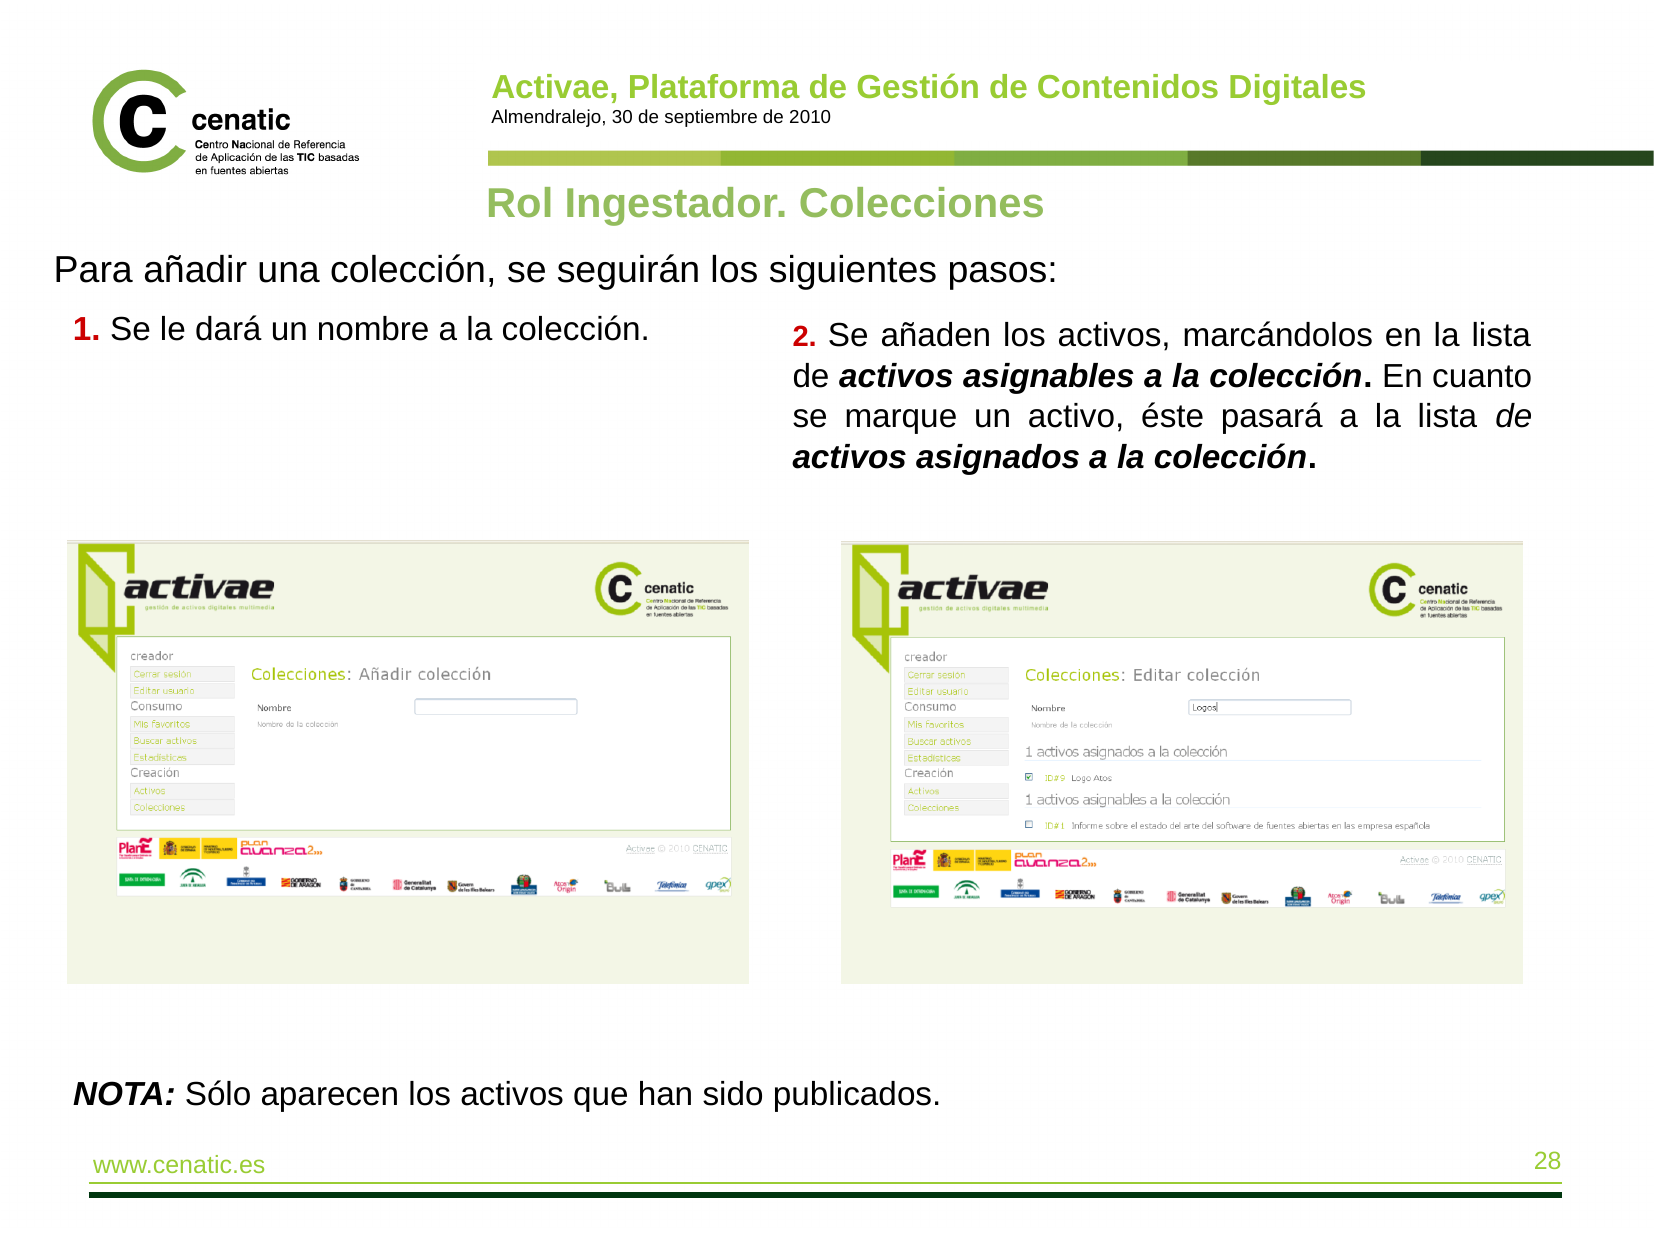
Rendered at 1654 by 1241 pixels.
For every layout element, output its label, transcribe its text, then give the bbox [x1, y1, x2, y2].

text_box Para añadir una colección, se seguirán los siguientes pasos: [36, 236, 1409, 299]
title Rol Ingestador. Colecciones [486, 177, 1571, 228]
text_box Se le dará un nombre a la colección. NOTA: Sólo aparecen los activos que han sido publicados. [56, 299, 1215, 1138]
text_box Se añaden los activos, marcándolos en la lista de activos asignables a la colección. En cuanto se marque un activo, éste pasará a la lista de activos asignados a la colección. [775, 305, 1548, 500]
picture [1, 4, 1654, 1228]
